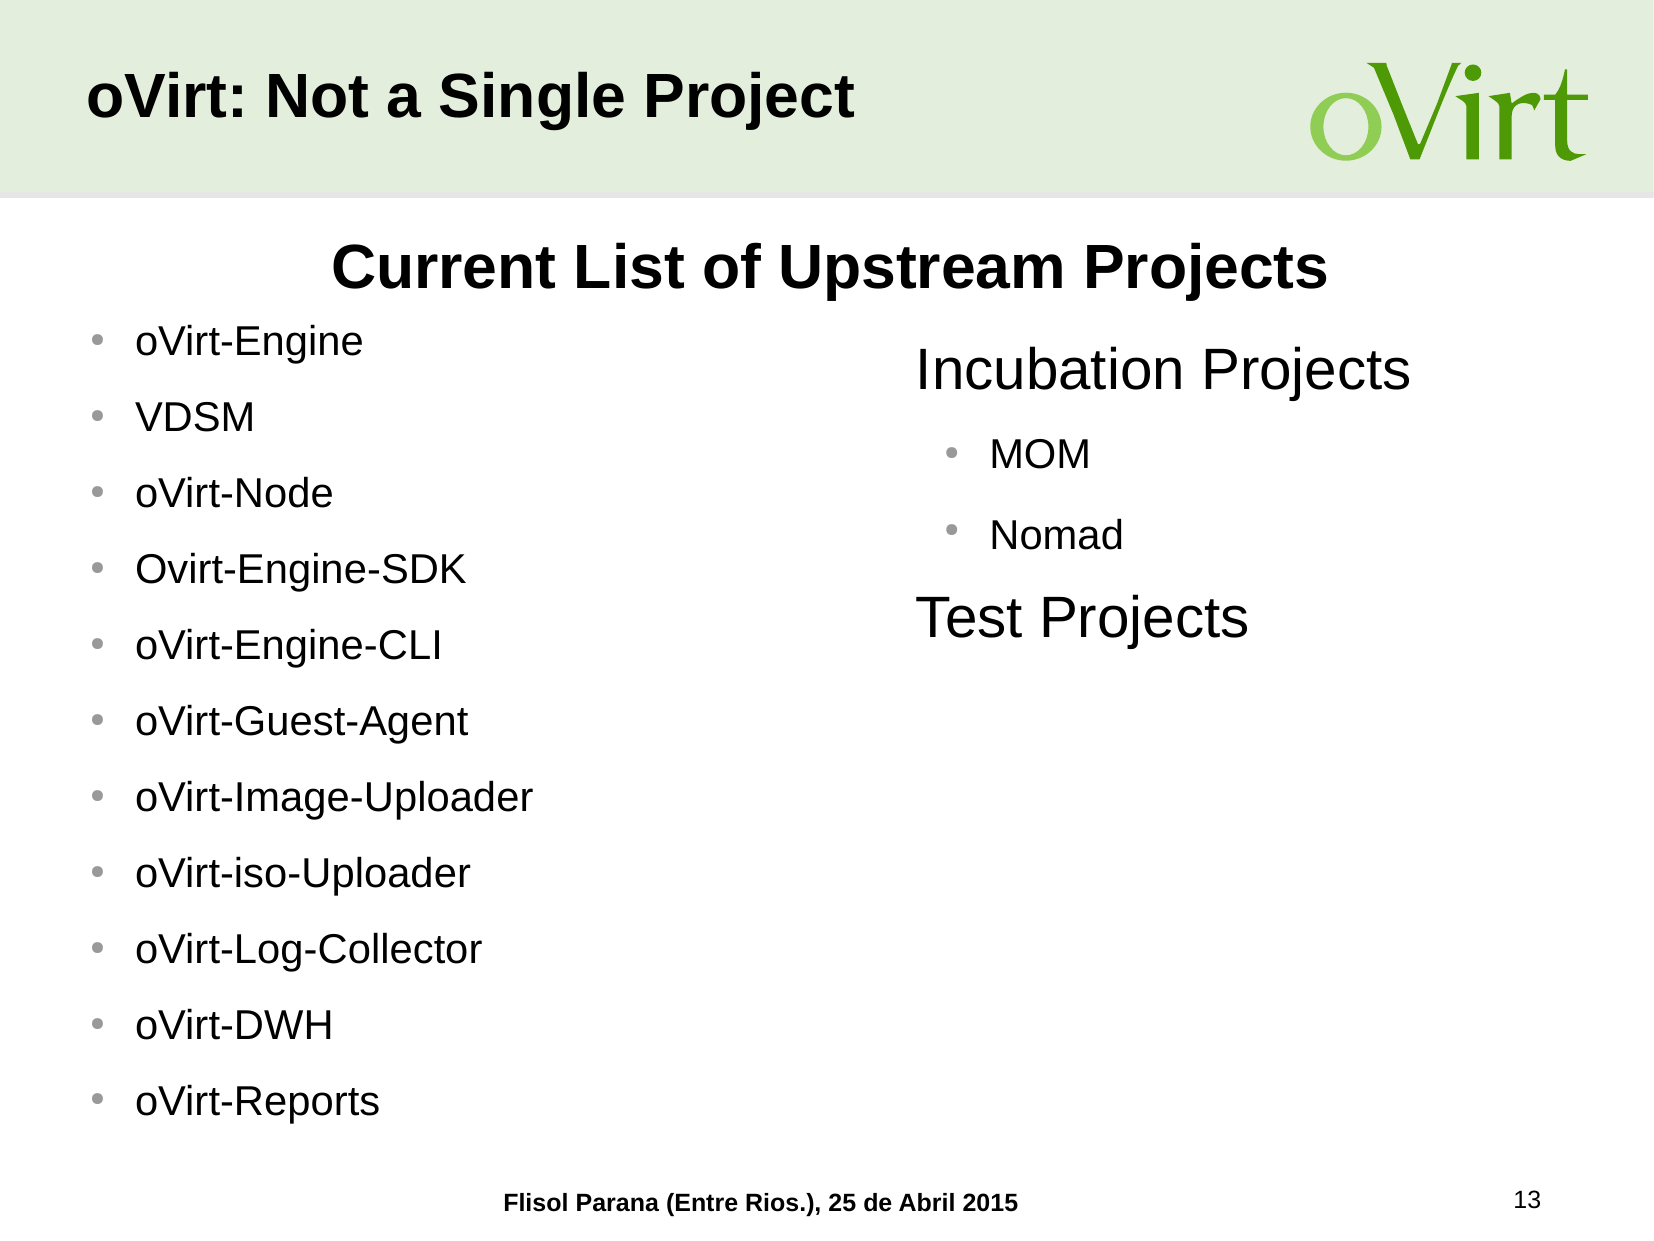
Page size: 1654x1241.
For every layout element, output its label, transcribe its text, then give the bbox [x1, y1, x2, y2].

list oVirt-Engine VDSM oVirt-Node Ovirt-Engine-SDK oVirt-Engine-CLI oVirt-Guest-Agent oVirt-Image-Uploader oVirt-iso-Uploader oVirt-Log-Collector oVirt-DWH oVirt-Reports [75, 241, 802, 1201]
title Current List of Upstream Projects [86, 225, 1576, 309]
list Incubation Projects MOM Nomad Test Projects [855, 241, 1582, 932]
title oVirt: Not a Single Project [86, 36, 1307, 225]
